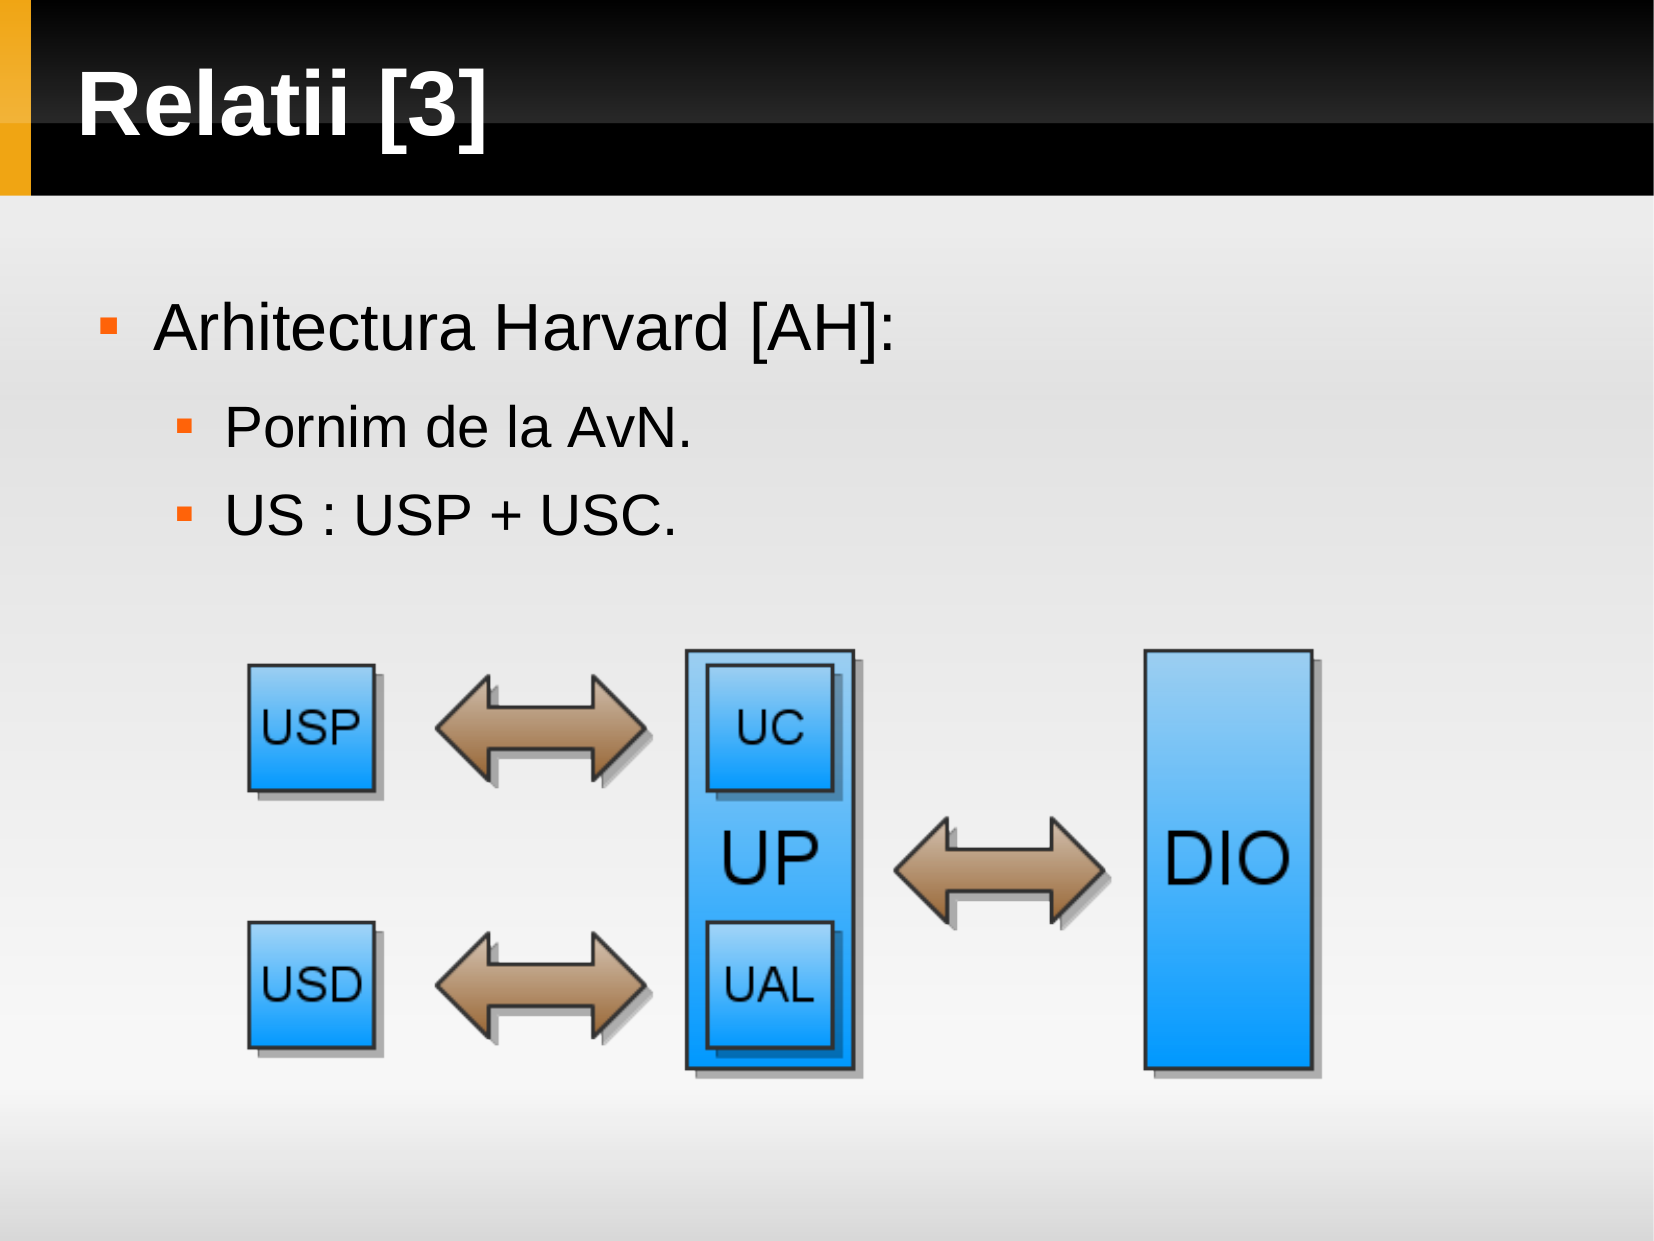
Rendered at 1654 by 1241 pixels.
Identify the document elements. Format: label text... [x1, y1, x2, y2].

picture [0, 0, 1654, 1241]
title Relatii [3] [76, 7, 1565, 200]
list Arhitectura Harvard [AH]: Pornim de la AvN. US : USP + USC. [82, 290, 1576, 563]
